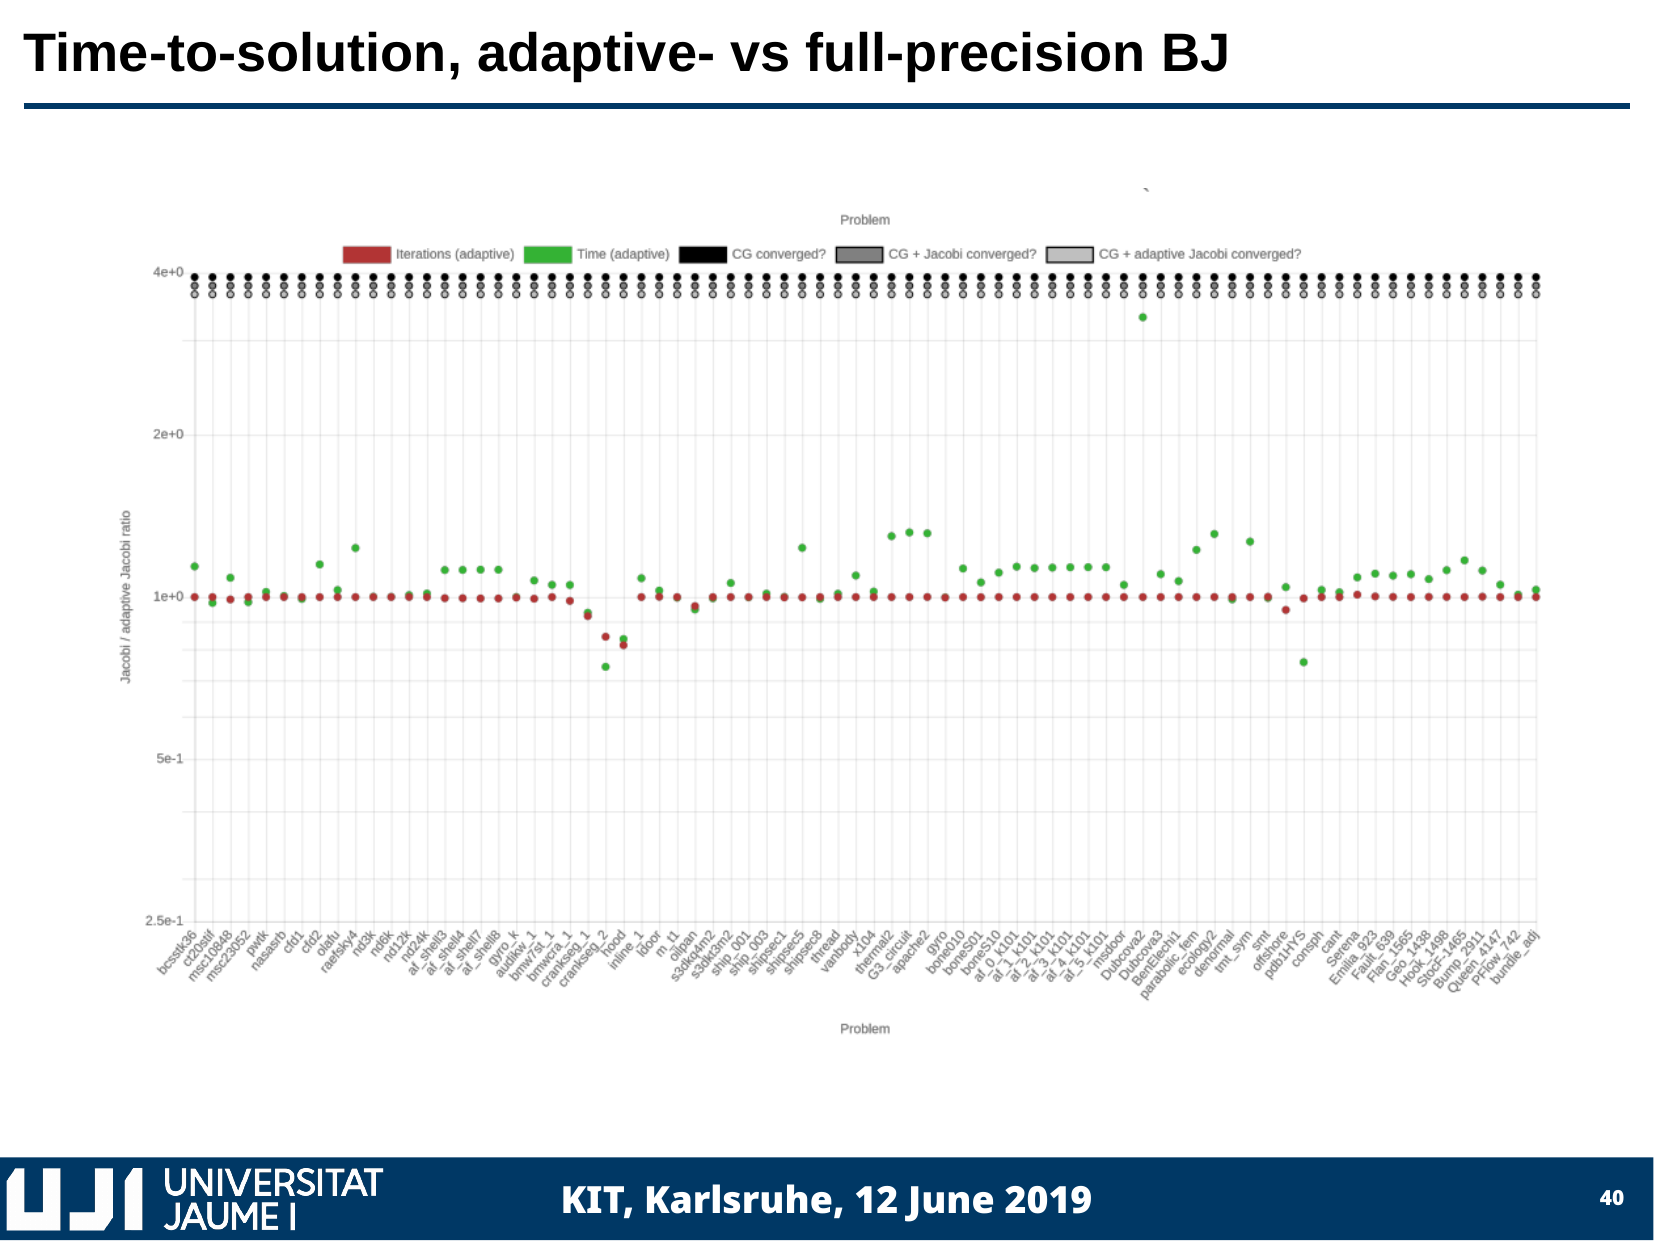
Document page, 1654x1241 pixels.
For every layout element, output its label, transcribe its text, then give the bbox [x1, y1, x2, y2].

picture [0, 1158, 390, 1241]
title Time-to-solution, adaptive- vs full-precision BJ [23, 0, 1630, 107]
picture [84, 188, 1571, 1041]
